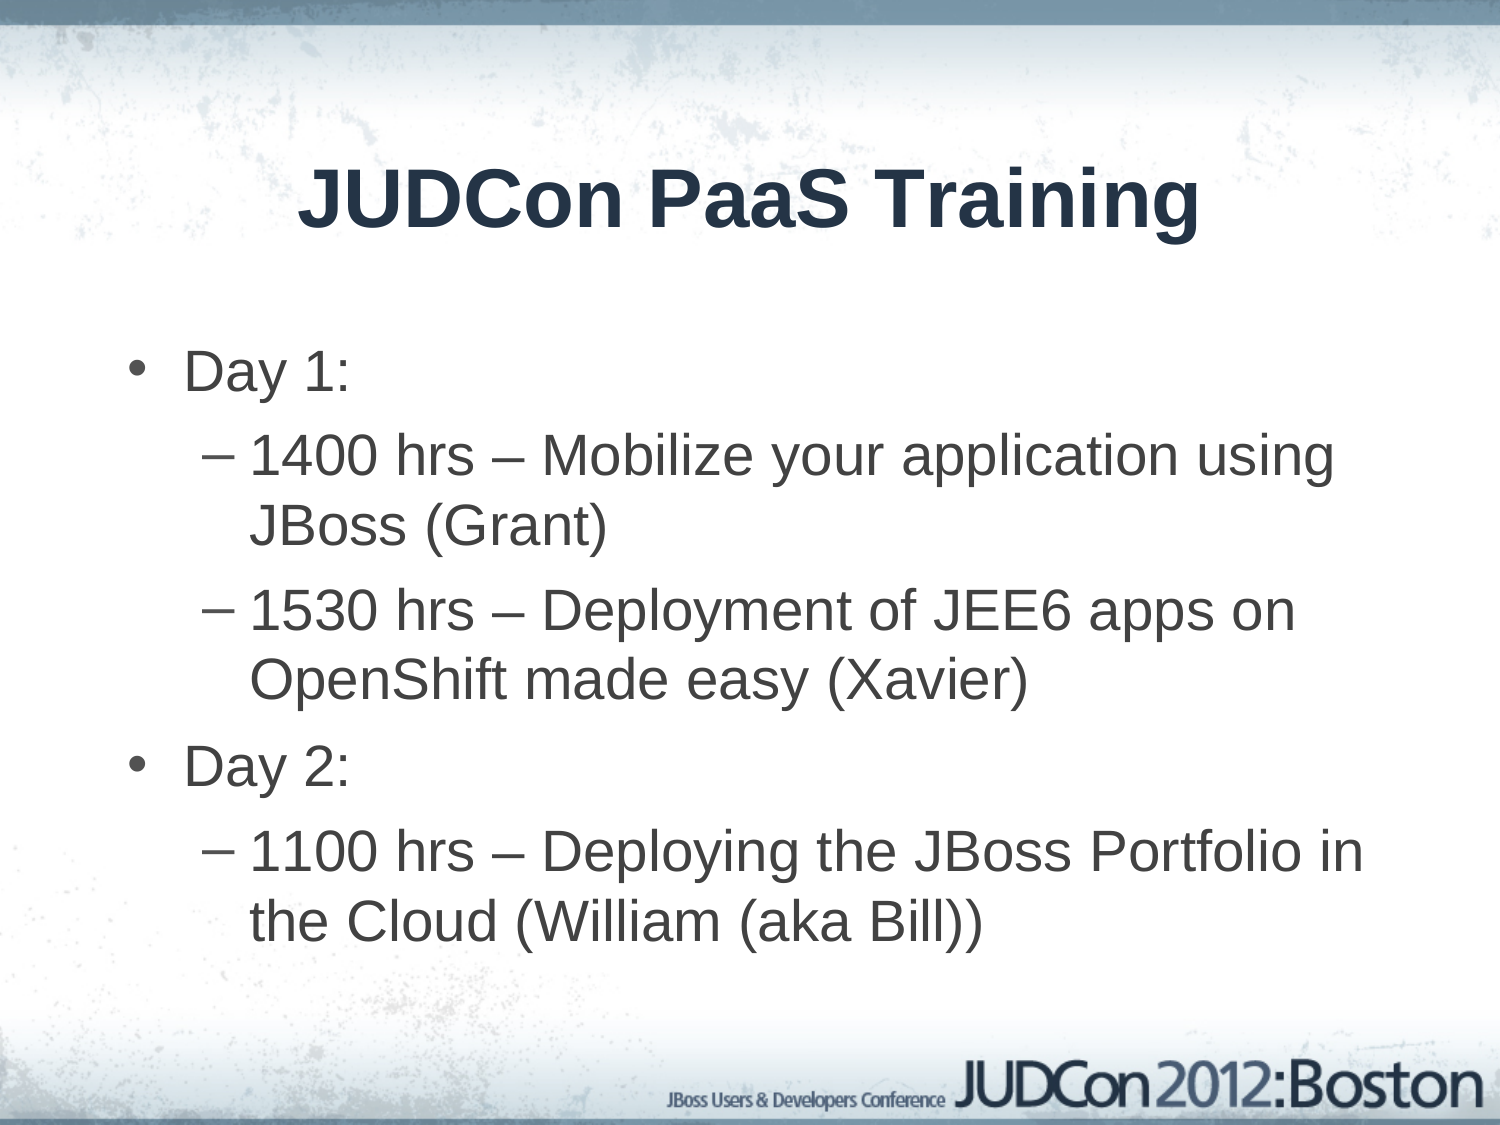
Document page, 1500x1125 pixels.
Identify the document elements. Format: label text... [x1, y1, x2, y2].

list Day 1: 1400 hrs – Mobilize your application using JBoss (Grant) 1530 hrs – Deployment of JEE6 apps on OpenShift made easy (Xavier) Day 2: 1100 hrs – Deploying the JBoss Portfolio in the Cloud (William (aka Bill)) [112, 324, 1388, 1001]
title JUDCon PaaS Training [112, 68, 1388, 320]
picture [0, 0, 1500, 1125]
